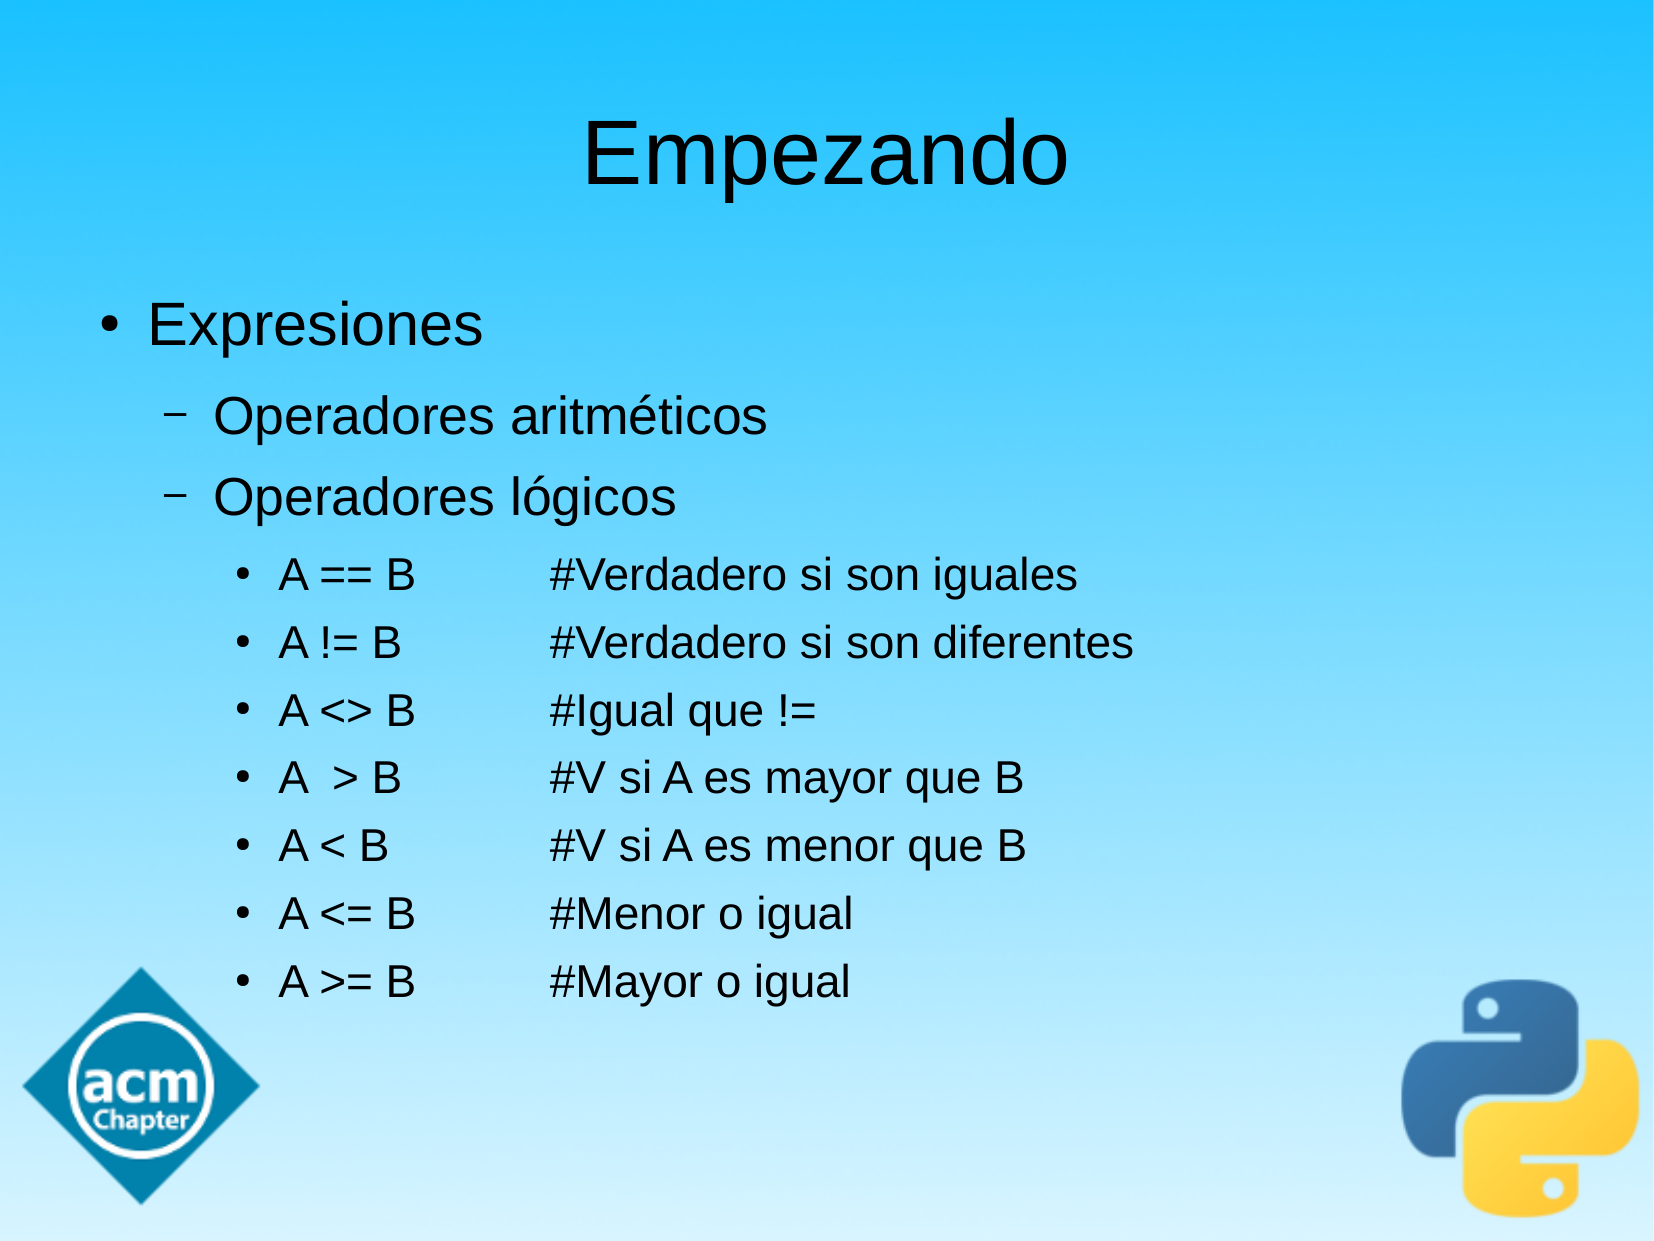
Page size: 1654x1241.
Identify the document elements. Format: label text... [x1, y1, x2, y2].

title Empezando [82, 49, 1571, 257]
list Expresiones Operadores aritméticos Operadores lógicos A == B #Verdadero si son iguales A != B #Verdadero si son diferentes A <> B #Igual que != A > B #V si A es mayor que B A < B #V si A es menor que B A <= B #Menor o igual A >= B #Mayor o igual [82, 290, 1571, 1010]
picture [0, 0, 1654, 1241]
